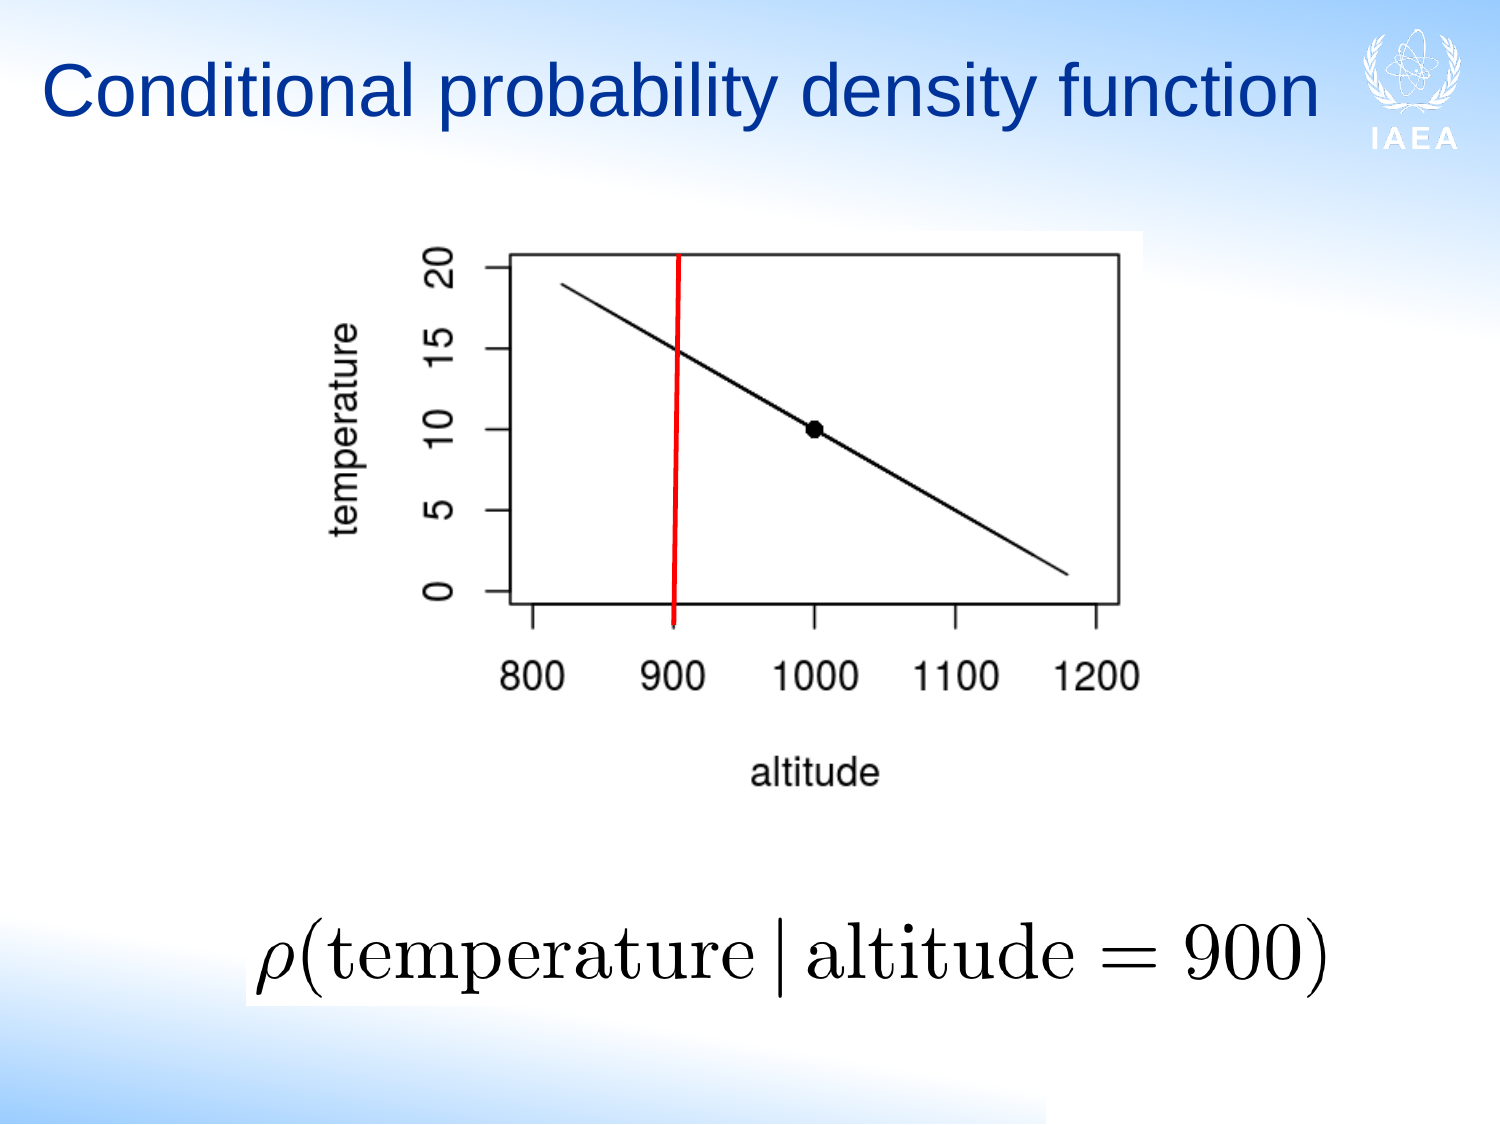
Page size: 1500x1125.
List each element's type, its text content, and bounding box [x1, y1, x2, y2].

picture [1385, 29, 1461, 149]
title Conditional probability density function [41, 5, 1385, 174]
picture [246, 911, 1333, 1006]
picture [295, 231, 1143, 797]
